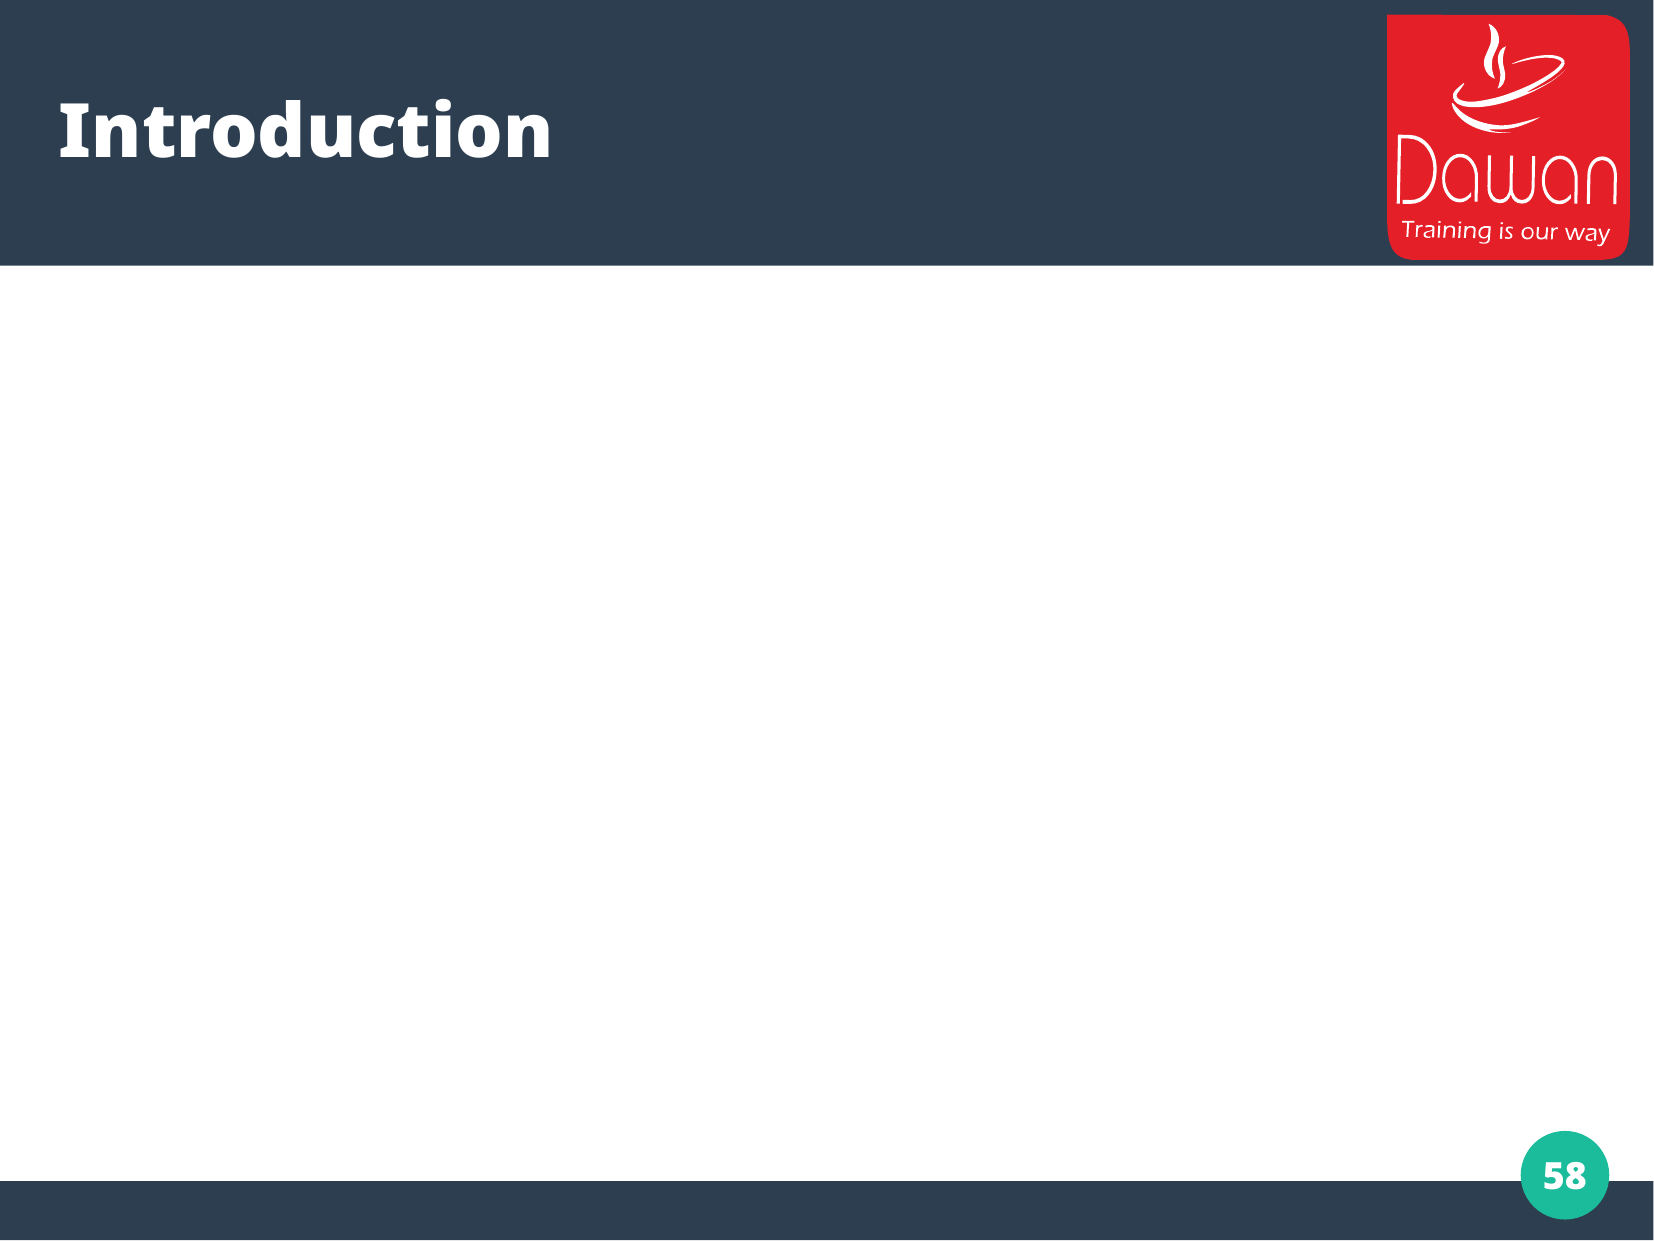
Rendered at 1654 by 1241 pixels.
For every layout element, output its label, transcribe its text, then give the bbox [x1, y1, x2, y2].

picture [1387, 14, 1630, 260]
title Introduction [59, 49, 1387, 207]
